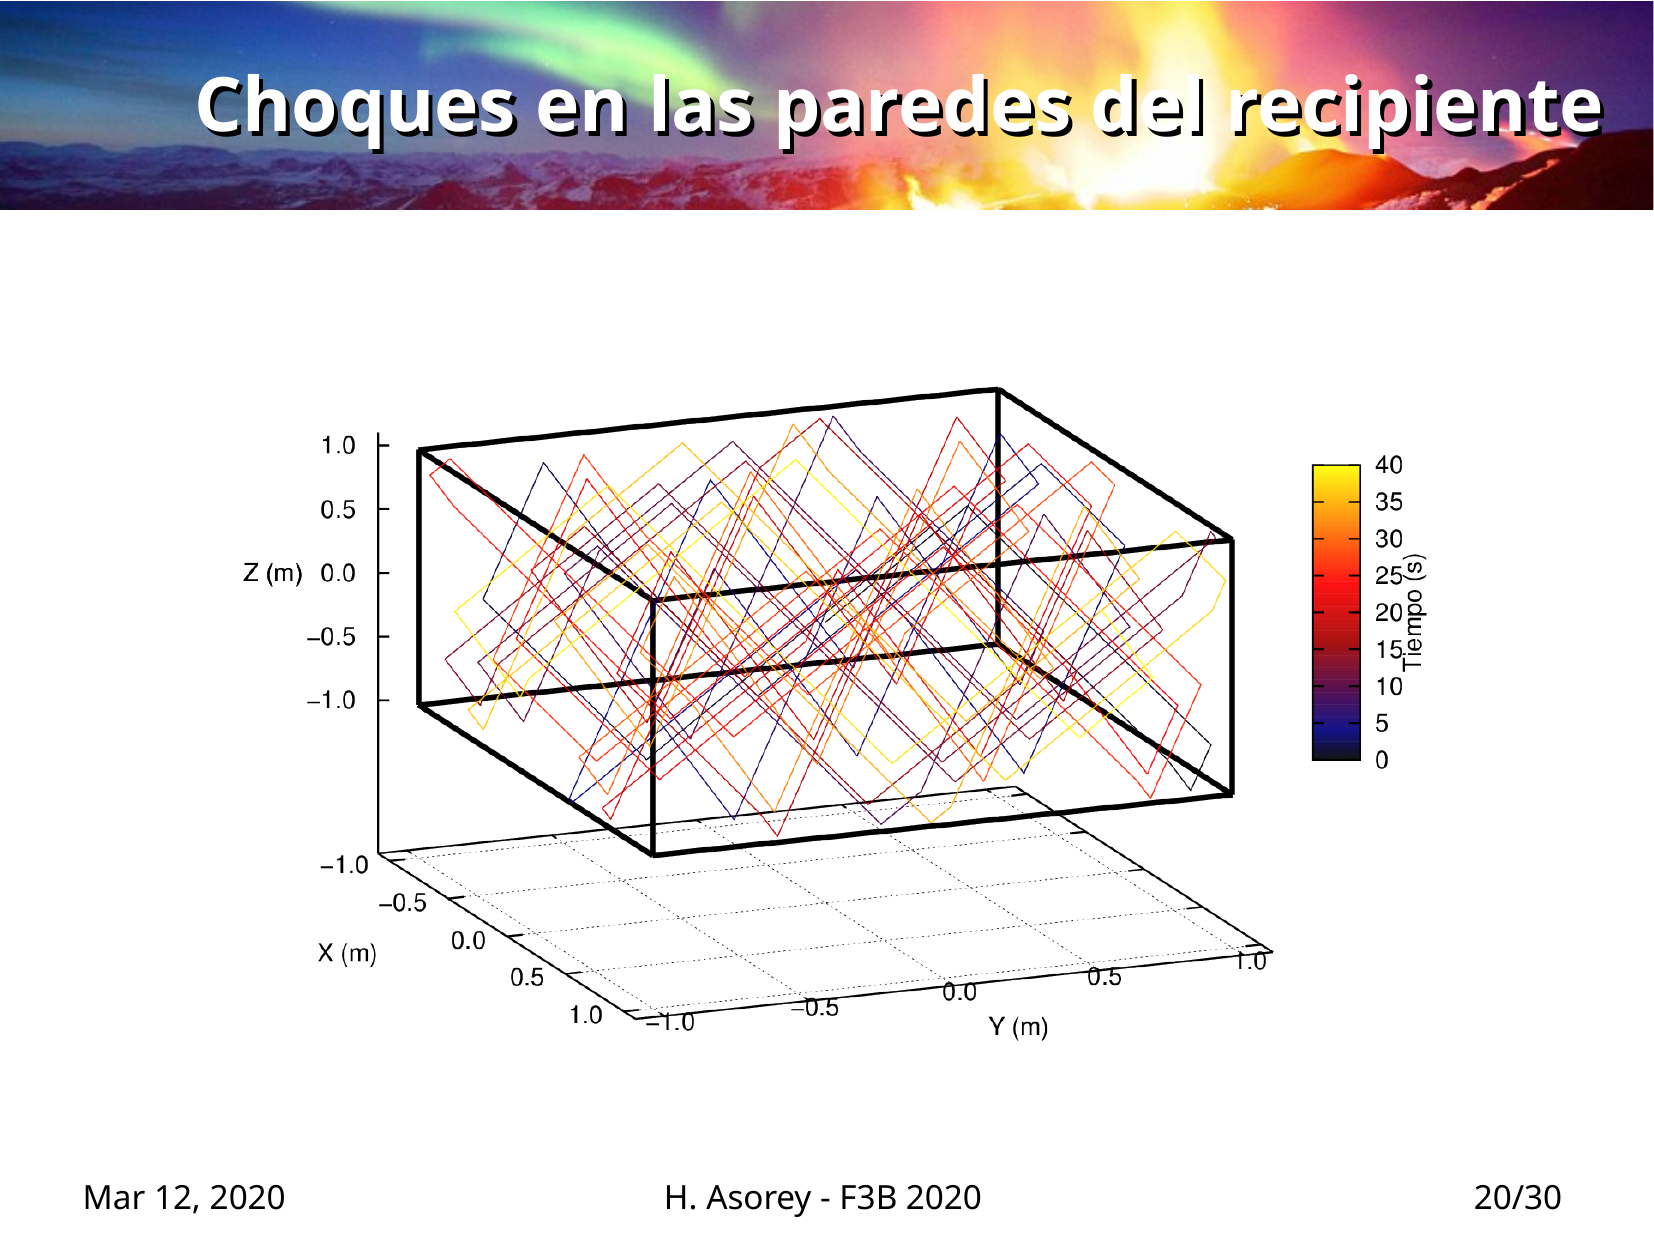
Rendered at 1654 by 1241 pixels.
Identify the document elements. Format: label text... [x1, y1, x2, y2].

title Choques en las paredes del recipiente [45, 15, 1606, 191]
picture [182, 254, 1468, 1156]
picture [0, 1, 1654, 210]
